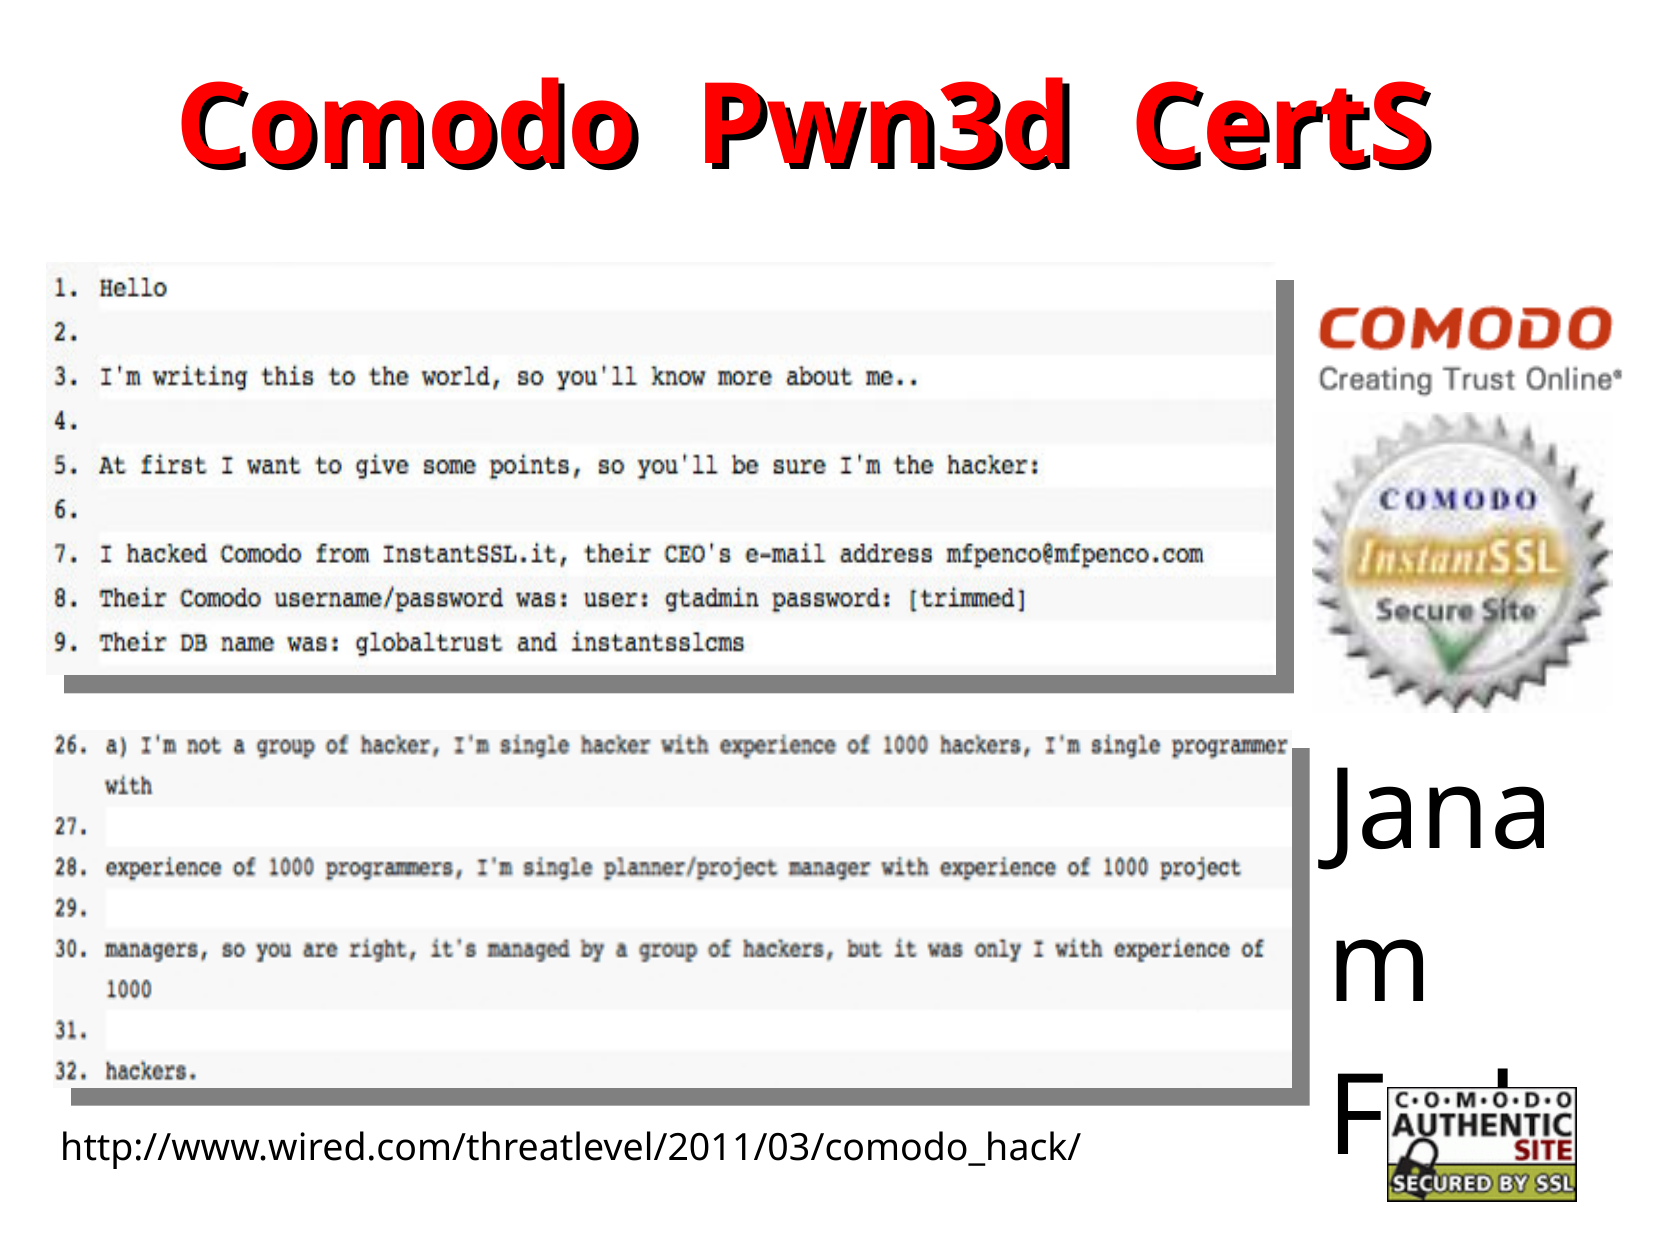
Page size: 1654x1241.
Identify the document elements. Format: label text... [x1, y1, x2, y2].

text_box Janam Fadaye Rahbar [1312, 720, 1651, 1094]
picture [1387, 1087, 1577, 1202]
picture [46, 262, 1276, 676]
picture [53, 730, 1292, 1088]
text_box Comodo Pwn3d CertS [160, 35, 1488, 200]
picture [1300, 284, 1639, 713]
text_box http://www.wired.com/threatlevel/2011/03/comodo_hack/ [45, 1113, 1283, 1181]
